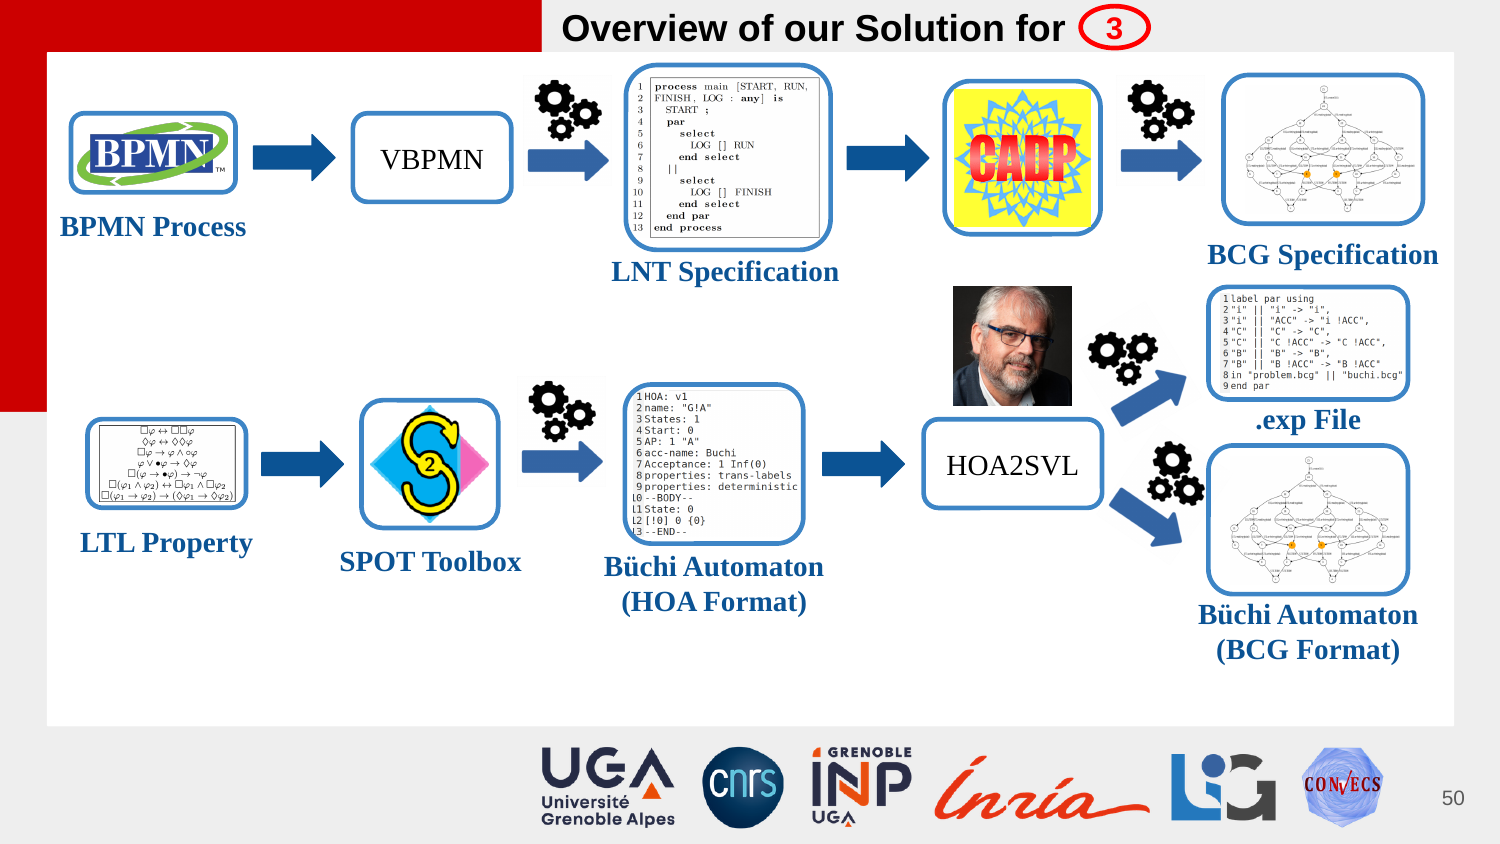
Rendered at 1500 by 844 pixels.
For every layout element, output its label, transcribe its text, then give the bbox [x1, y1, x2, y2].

slide_number <numéro> [1389, 764, 1480, 830]
text_box SPOT Toolbox [290, 532, 572, 588]
picture [0, 0, 1500, 844]
text_box VBPMN [352, 113, 512, 202]
text_box Büchi Automaton (BCG Format) [1167, 603, 1449, 658]
text_box BPMN Process [12, 197, 294, 252]
text_box [253, 134, 335, 181]
text_box [847, 135, 929, 181]
text_box LNT Specification [588, 248, 863, 291]
text_box [822, 441, 905, 487]
text_box 3 [1080, 6, 1149, 49]
text_box Overview of our Solution for [546, 0, 1441, 55]
text_box Büchi Automaton (HOA Format) [573, 555, 855, 610]
text_box [261, 441, 344, 487]
text_box .exp File [1167, 391, 1449, 446]
text_box LTL Property [26, 513, 308, 569]
text_box BCG Specification [1182, 225, 1464, 281]
text_box HOA2SVL [923, 419, 1103, 508]
